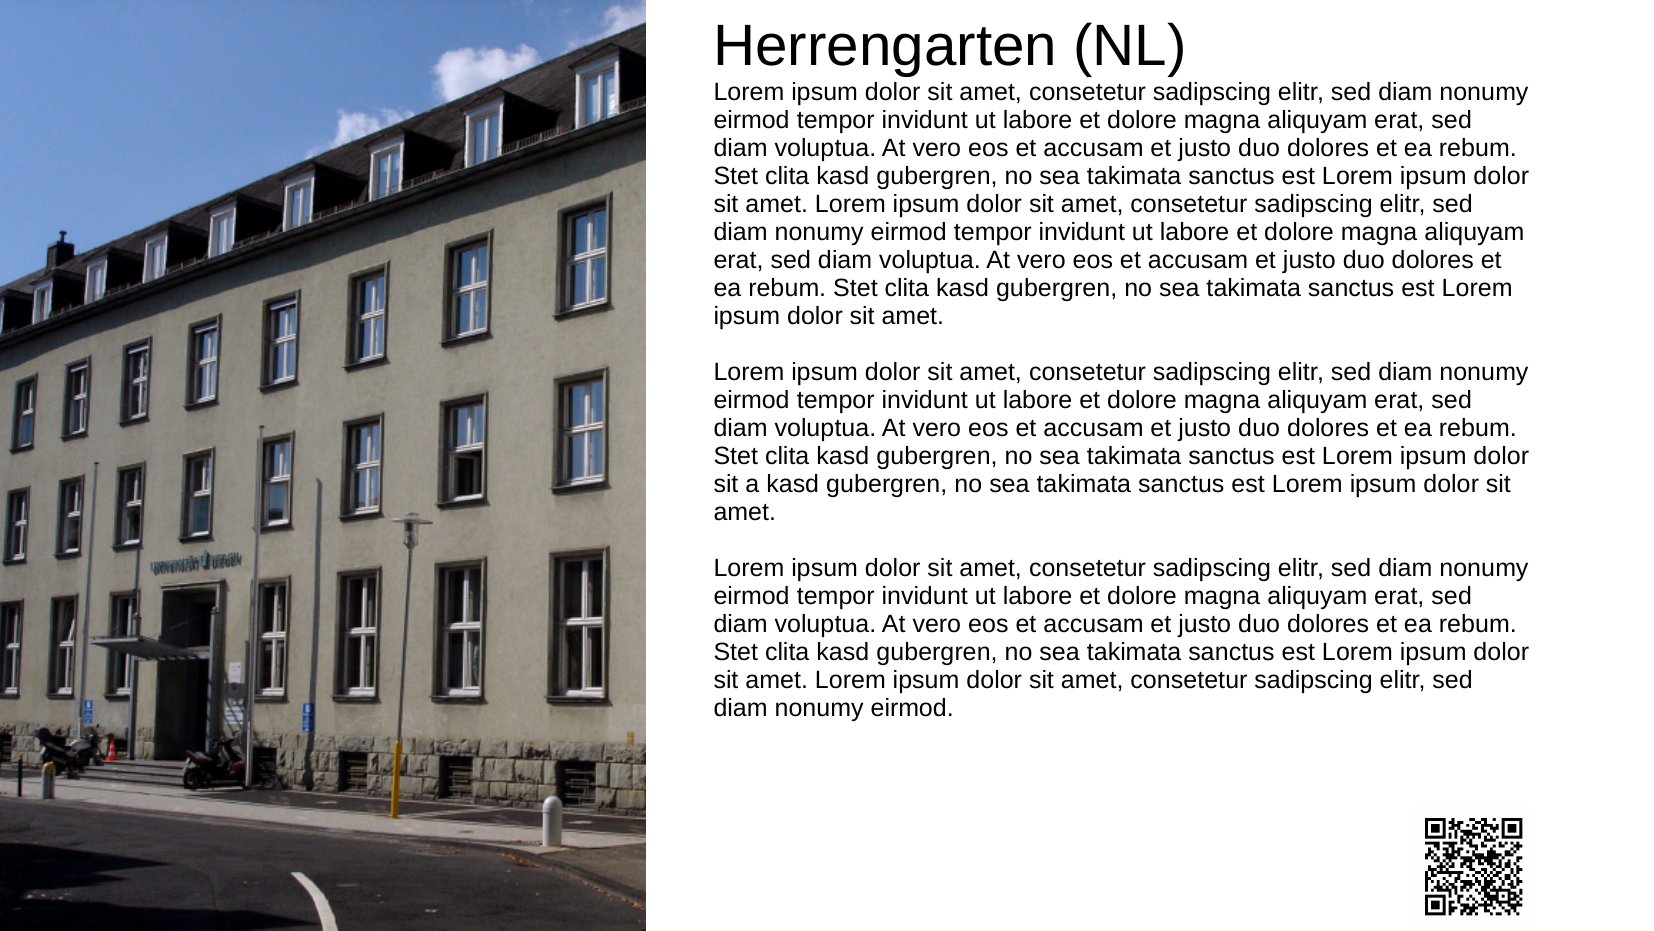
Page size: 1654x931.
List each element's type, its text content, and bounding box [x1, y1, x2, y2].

picture [0, 0, 646, 931]
title Herrengarten (NL) Lorem ipsum dolor sit amet, consetetur sadipscing elitr, sed diam nonumy eirmod tempor invidunt ut labore et dolore magna aliquyam erat, sed diam voluptua. At vero eos et accusam et justo duo dolores et ea rebum. Stet clita kasd gubergren, no sea takimata sanctus est Lorem ipsum dolor sit amet. Lorem ipsum dolor sit amet, consetetur sadipscing elitr, sed diam nonumy eirmod tempor invidunt ut labore et dolore magna aliquyam erat, sed diam voluptua. At vero eos et accusam et justo duo dolores et ea rebum. Stet clita kasd gubergren, no sea takimata sanctus est Lorem ipsum dolor sit amet. Lorem ipsum dolor sit amet, consetetur sadipscing elitr, sed diam nonumy eirmod tempor invidunt ut labore et dolore magna aliquyam erat, sed diam voluptua. At vero eos et accusam et justo duo dolores et ea rebum. Stet clita kasd gubergren, no sea takimata sanctus est Lorem ipsum dolor sit a kasd gubergren, no sea takimata sanctus est Lorem ipsum dolor sit amet. Lorem ipsum dolor sit amet, consetetur sadipscing elitr, sed diam nonumy eirmod tempor invidunt ut labore et dolore magna aliquyam erat, sed diam voluptua. At vero eos et accusam et justo duo dolores et ea rebum. Stet clita kasd gubergren, no sea takimata sanctus est Lorem ipsum dolor sit amet. Lorem ipsum dolor sit amet, consetetur sadipscing elitr, sed diam nonumy eirmod. [713, 0, 1535, 764]
picture [1413, 806, 1534, 927]
